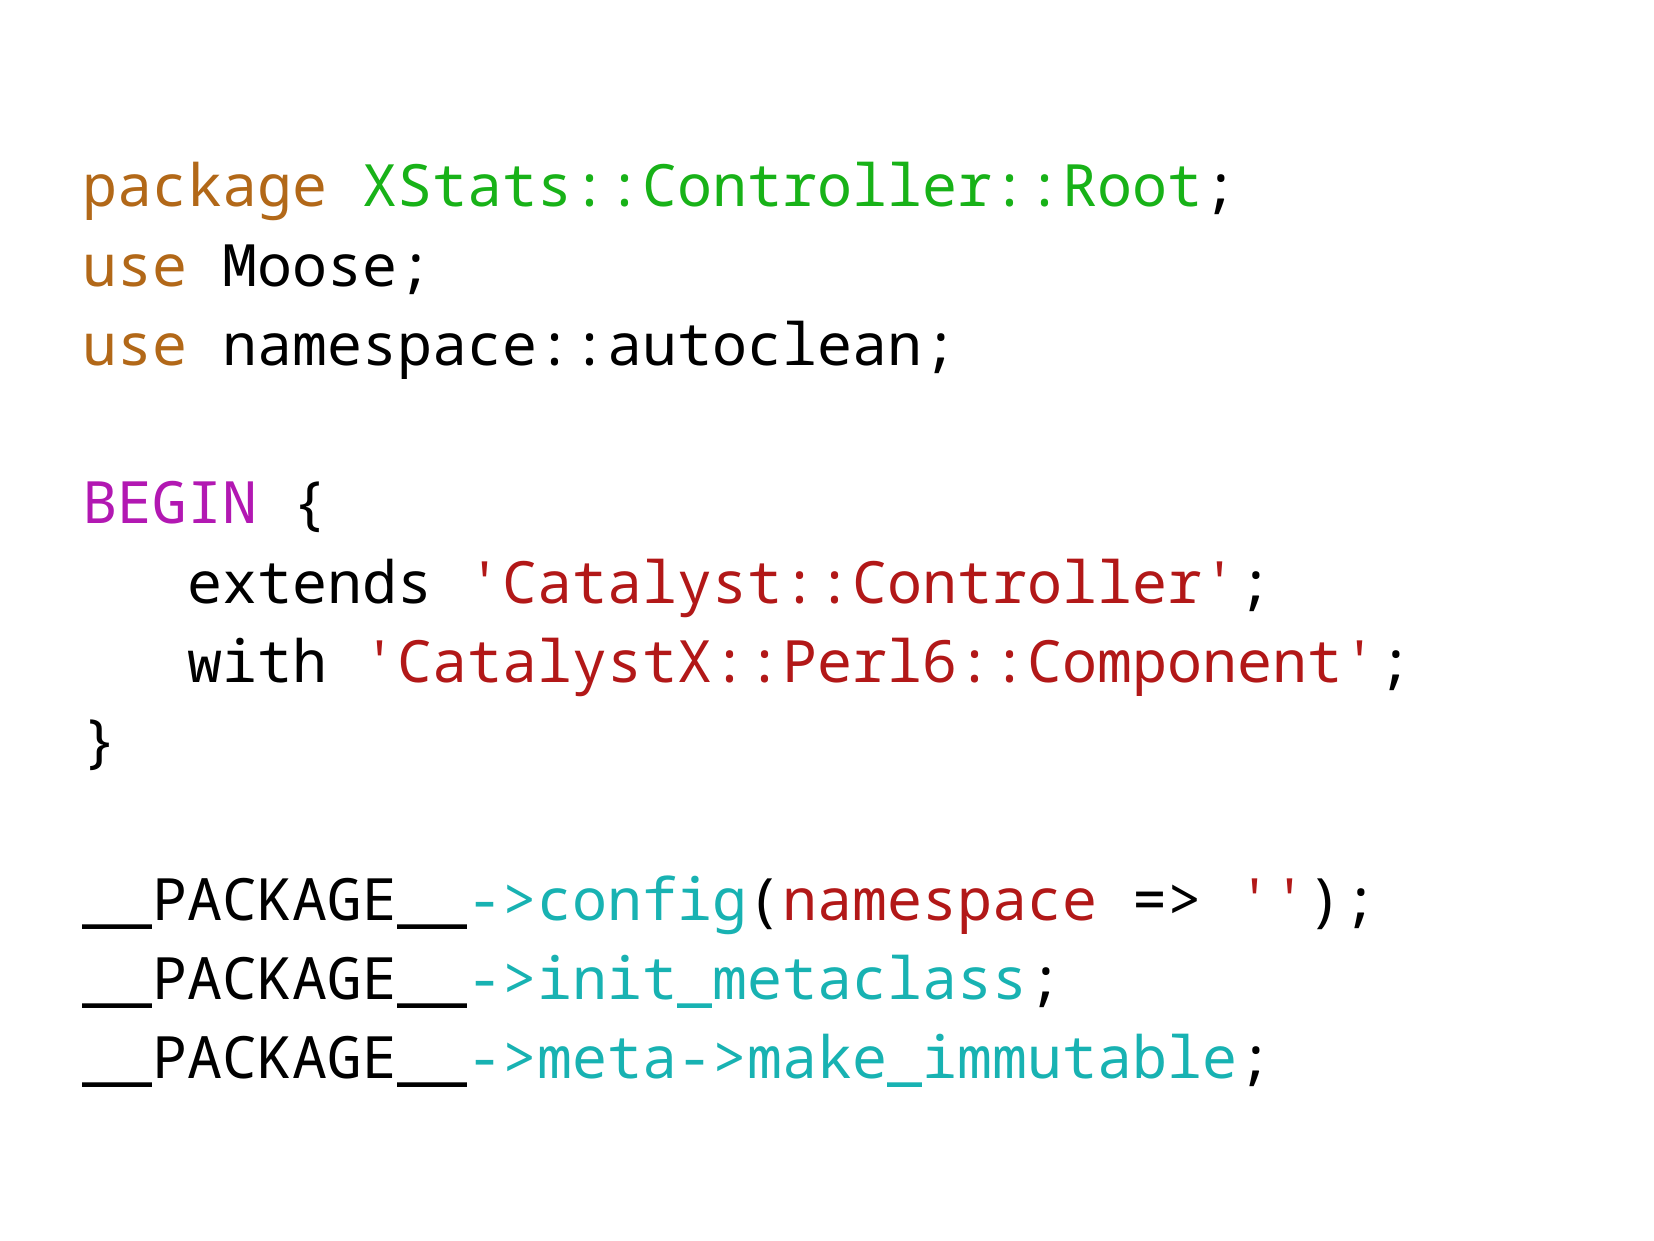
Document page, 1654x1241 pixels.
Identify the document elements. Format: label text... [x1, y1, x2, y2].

subtitle package XStats::Controller::Root; use Moose; use namespace::autoclean; BEGIN { extends 'Catalyst::Controller'; with 'CatalystX::Perl6::Component'; } __PACKAGE__->config(namespace => ''); __PACKAGE__->init_metaclass; __PACKAGE__->meta->make_immutable; [82, 140, 1571, 1101]
